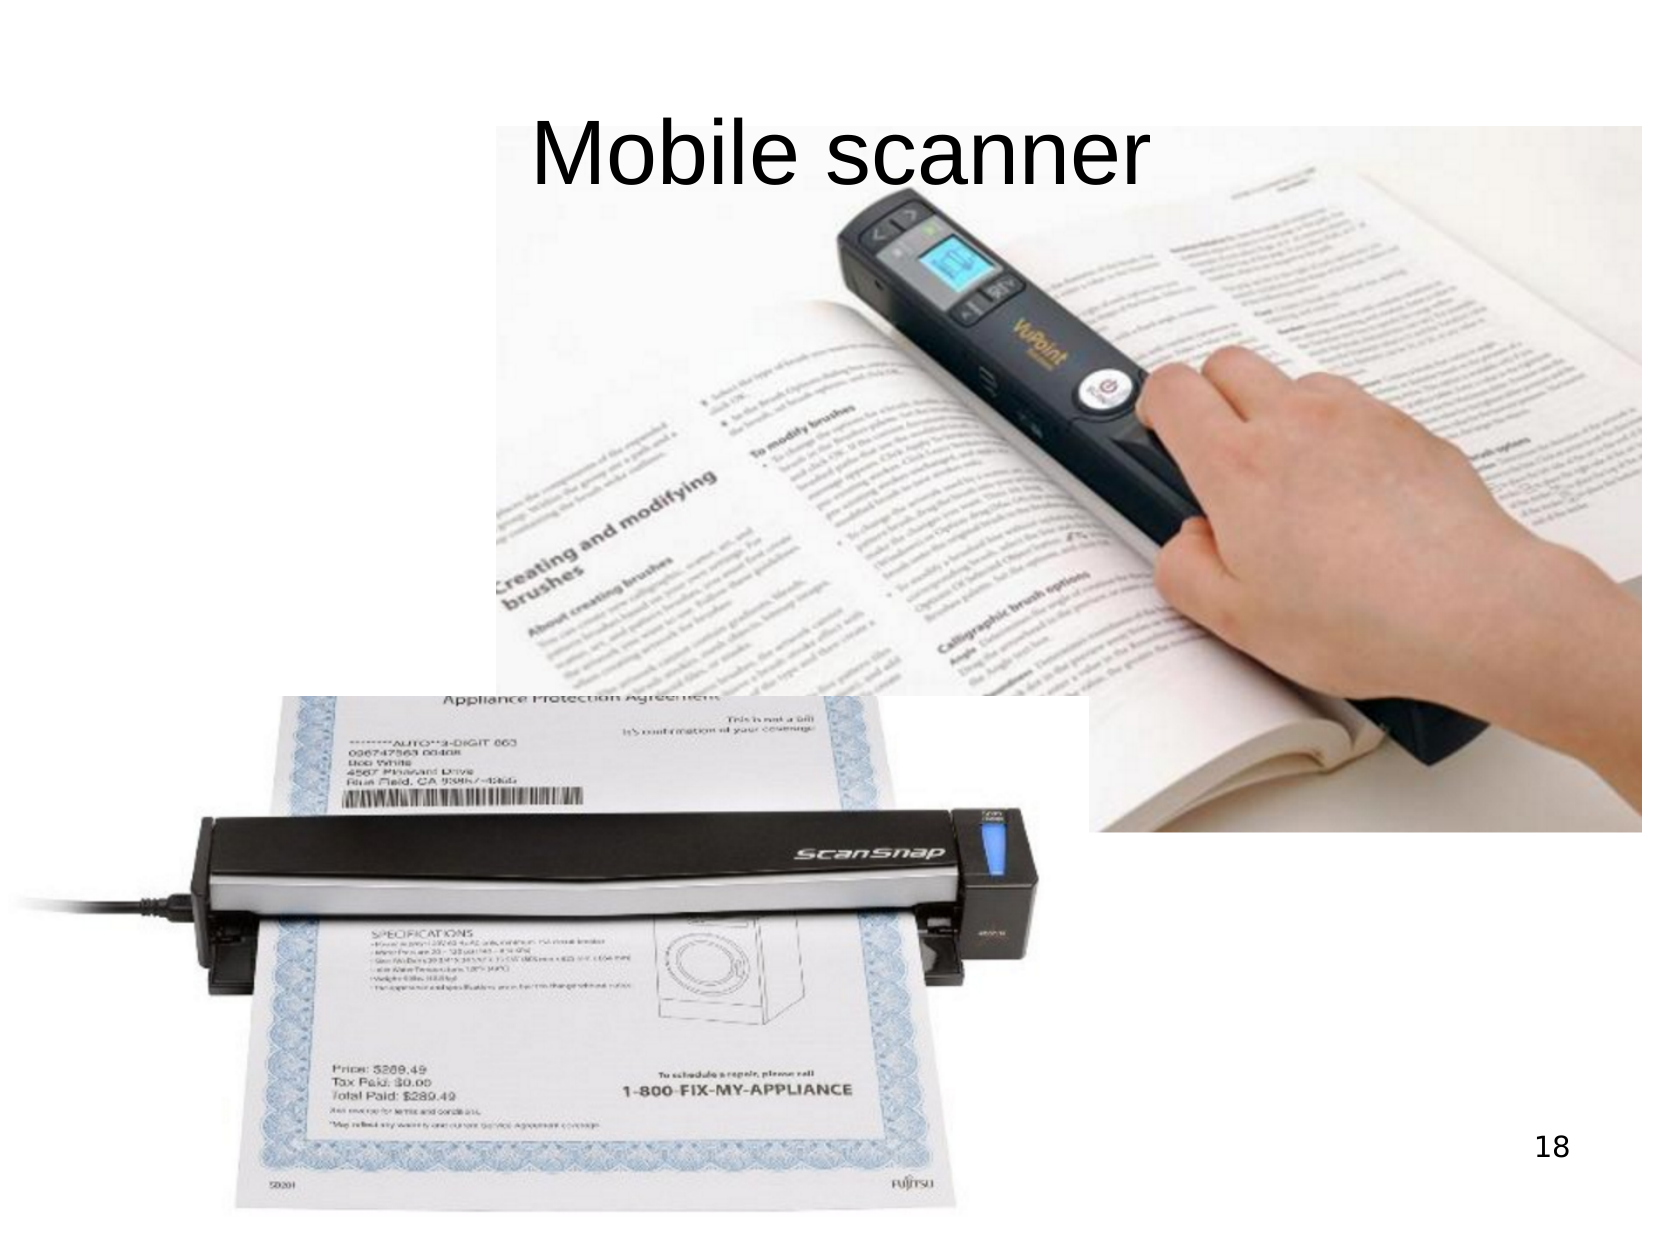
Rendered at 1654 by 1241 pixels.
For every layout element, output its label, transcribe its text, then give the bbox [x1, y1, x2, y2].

picture [8, 126, 1642, 1227]
title Mobile scanner [82, 49, 1571, 257]
